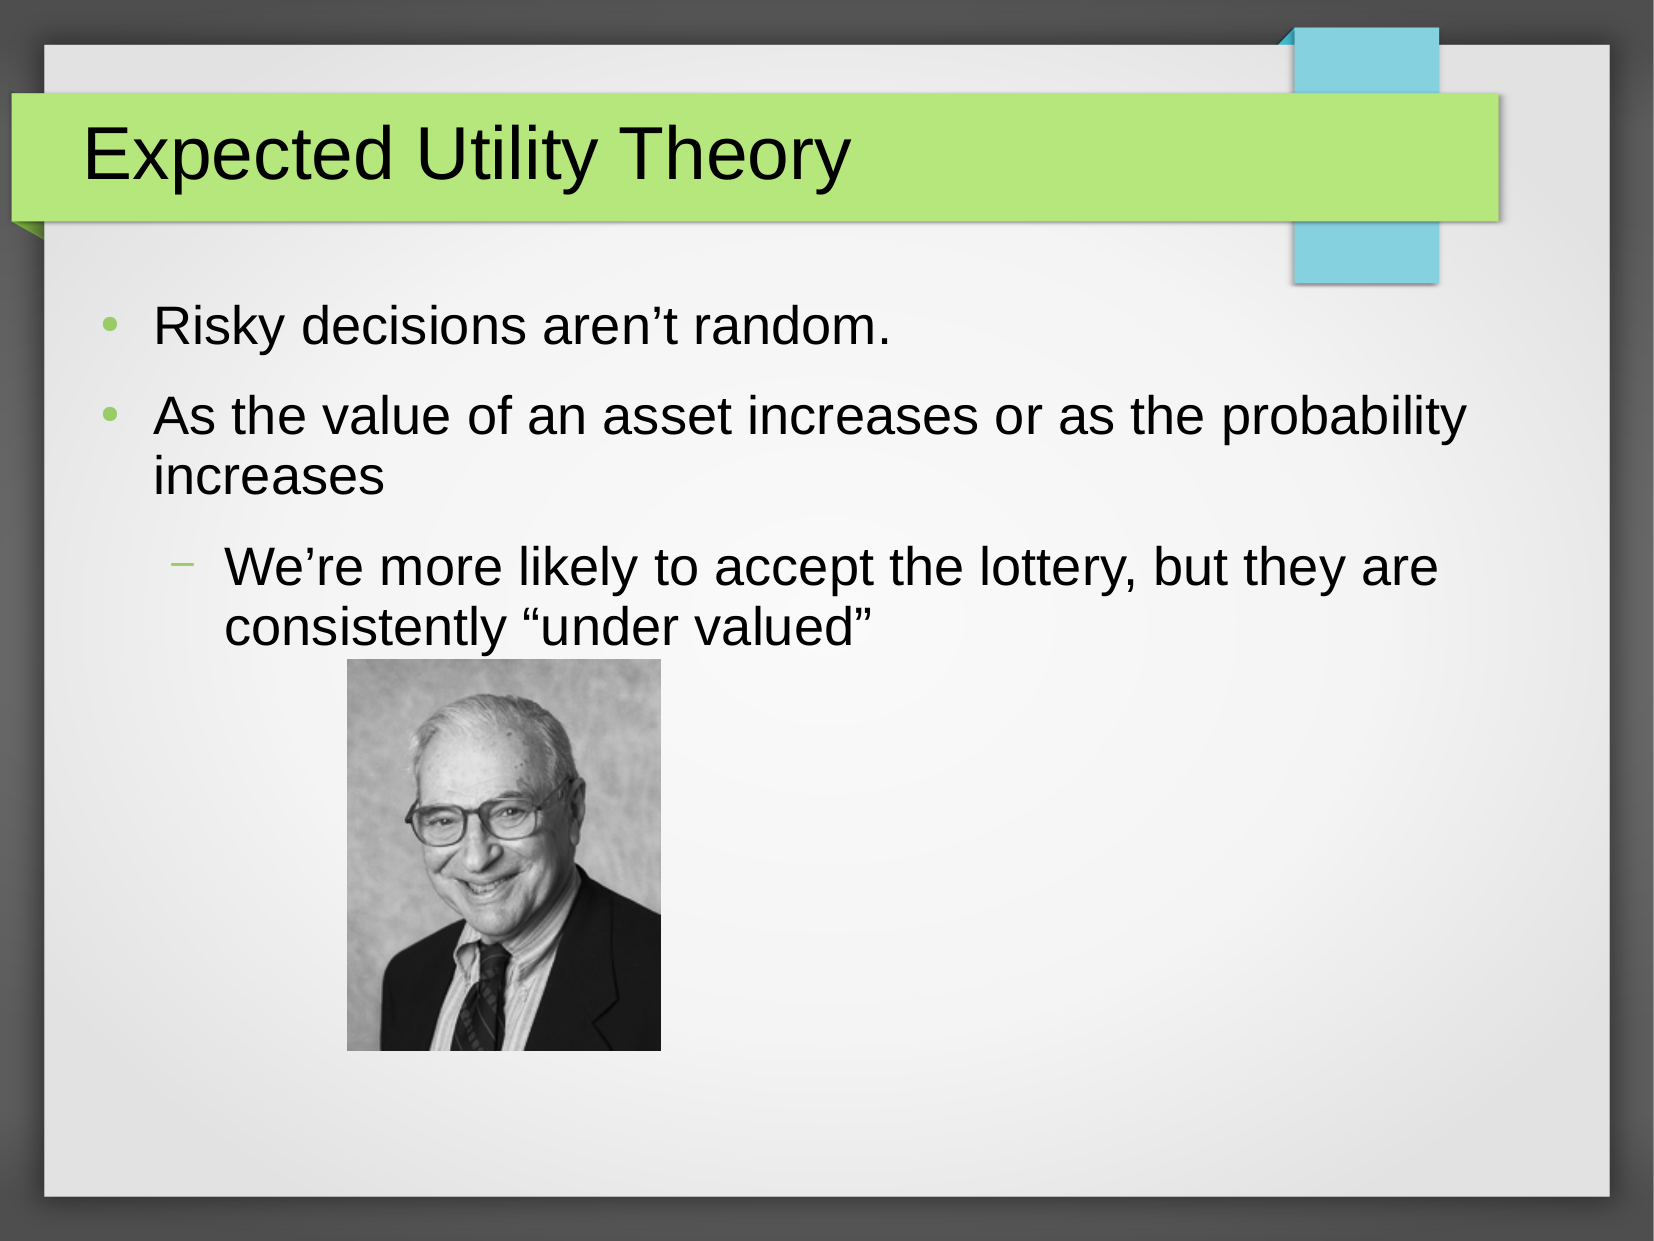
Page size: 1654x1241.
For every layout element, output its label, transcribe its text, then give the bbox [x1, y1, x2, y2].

title Expected Utility Theory [82, 94, 1264, 213]
picture [0, 0, 1654, 1241]
list Risky decisions aren’t random. As the value of an asset increases or as the probability increases We’re more likely to accept the lottery, but they are consistently “under valued” [82, 295, 1571, 1015]
